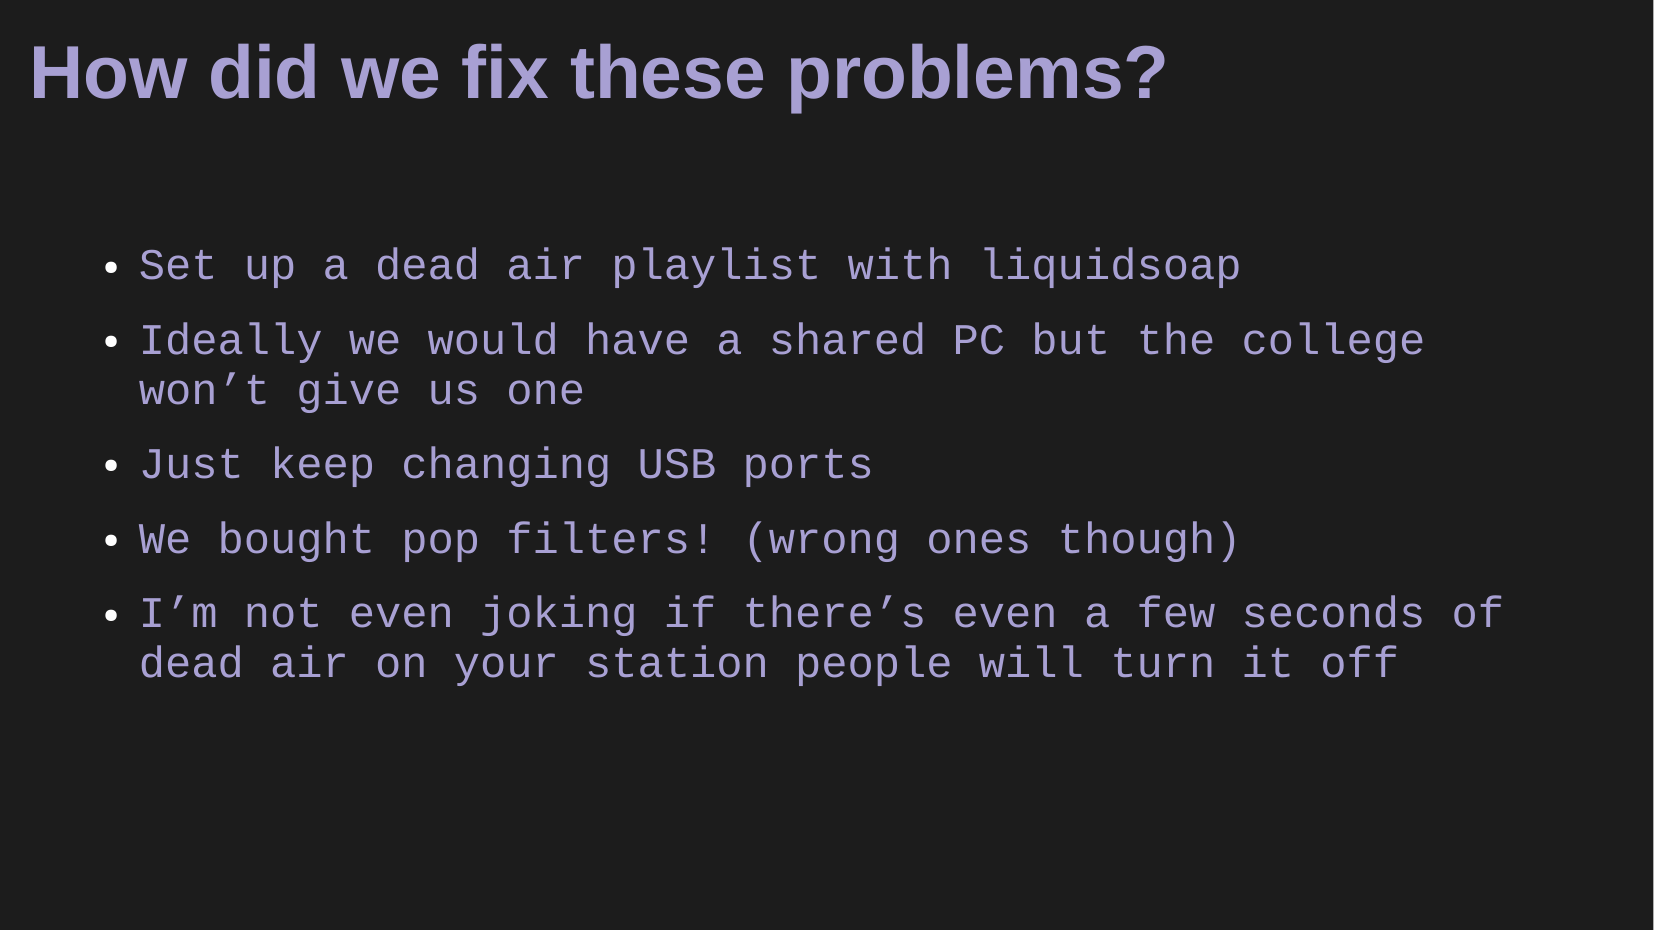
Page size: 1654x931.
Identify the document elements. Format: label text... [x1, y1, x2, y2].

title How did we fix these problems? [29, 11, 1536, 133]
text_box Set up a dead air playlist with liquidsoap Ideally we would have a shared PC but the college won’t give us one Just keep changing USB ports We bought pop filters! (wrong ones though) I’m not even joking if there’s even a few seconds of dead air on your station people will turn it off [88, 236, 1536, 857]
